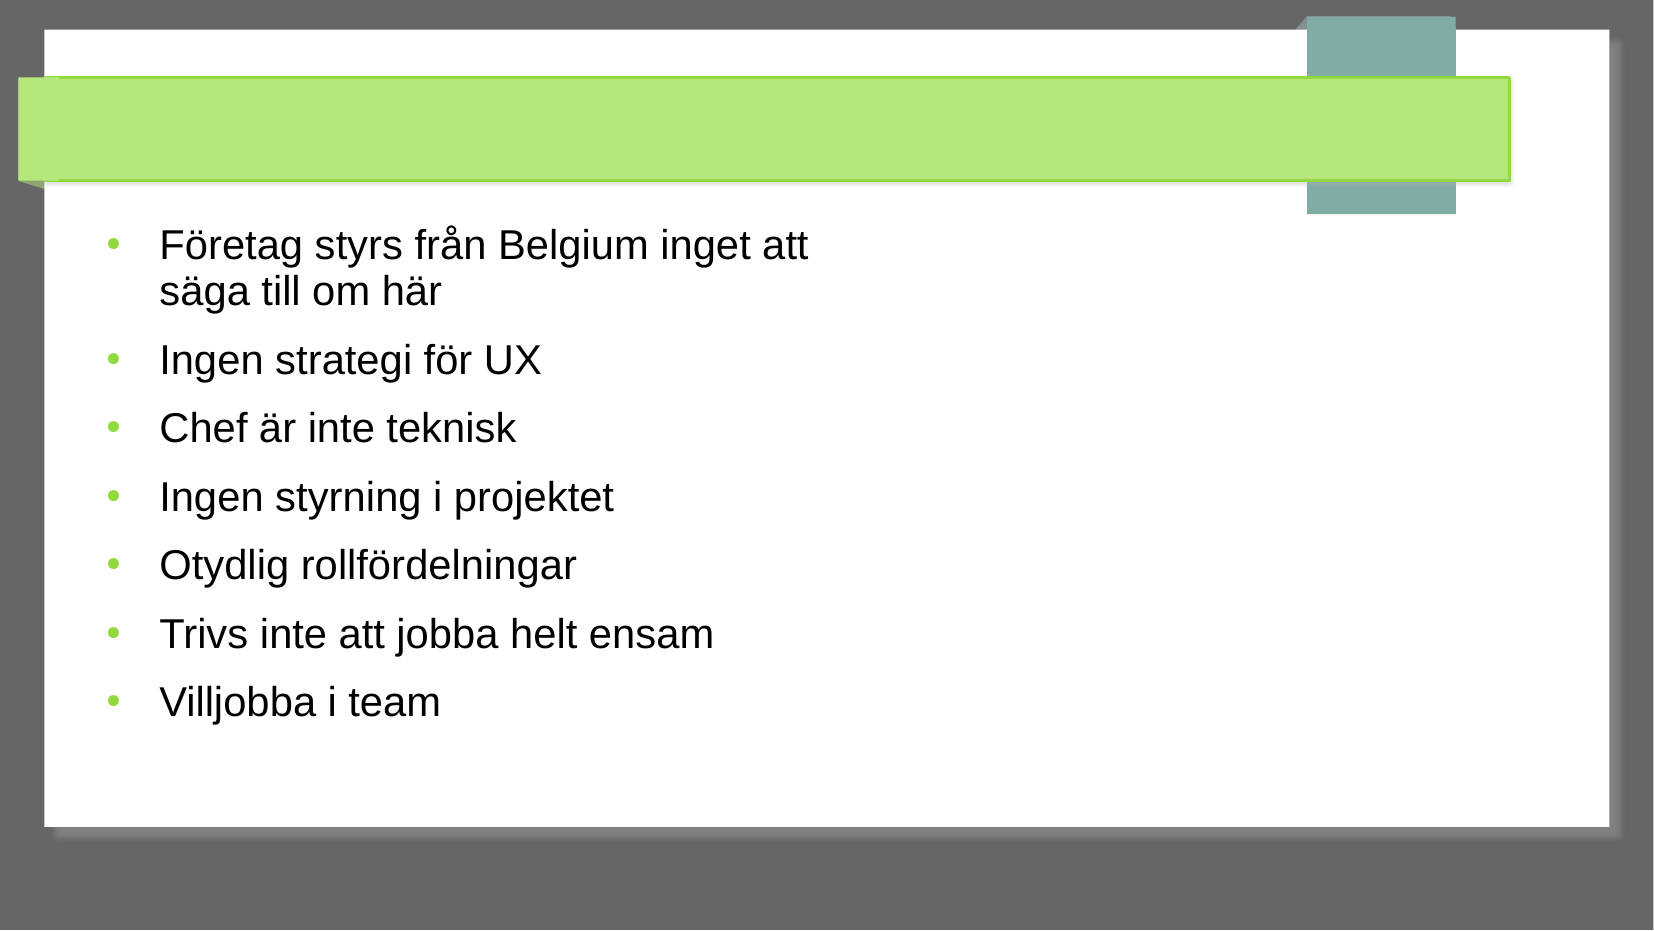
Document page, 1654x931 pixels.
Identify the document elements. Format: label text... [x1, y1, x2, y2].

list Företag styrs från Belgium inget att säga till om här Ingen strategi för UX Chef är inte teknisk Ingen styrning i projektet Otydlig rollfördelningar Trivs inte att jobba helt ensam Villjobba i team [88, 221, 809, 813]
